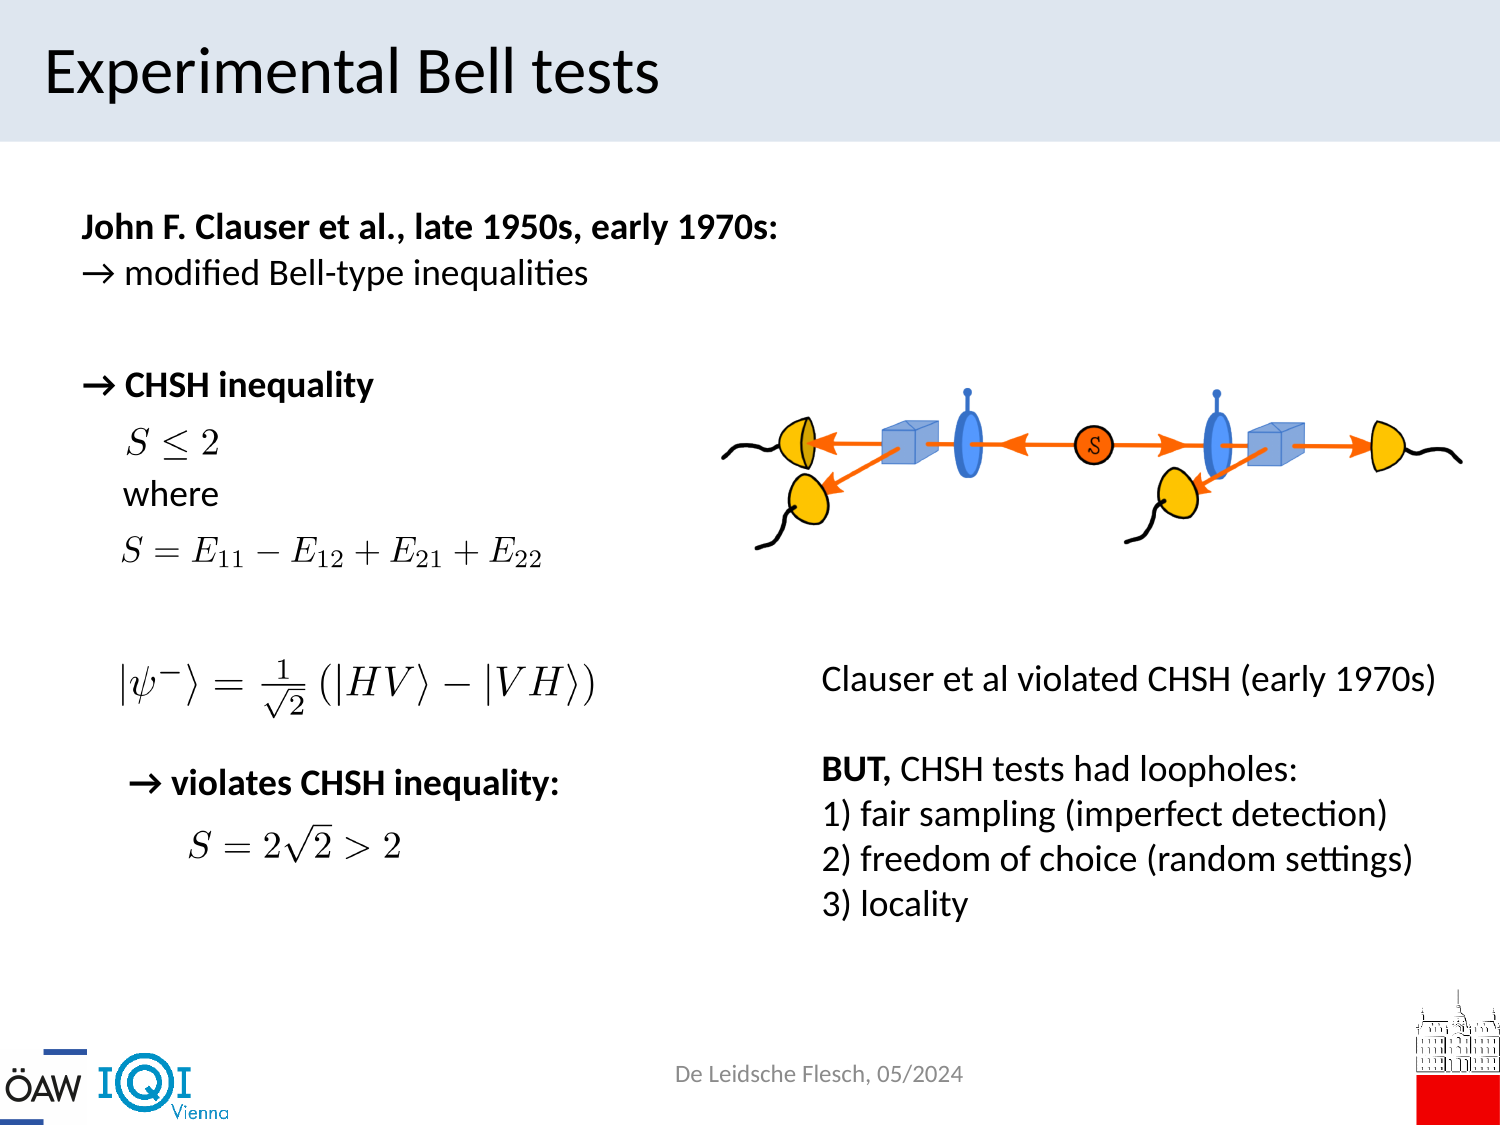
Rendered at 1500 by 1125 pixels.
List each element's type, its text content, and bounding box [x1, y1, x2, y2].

picture [174, 810, 414, 877]
picture [720, 386, 1463, 554]
picture [108, 522, 554, 581]
picture [112, 413, 232, 471]
text_box Clauser et al violated CHSH (early 1970s) BUT, CHSH tests had loopholes: 1) fair sampling (imperfect detection) 2) freedom of choice (random settings) 3) locality [806, 646, 1452, 932]
picture [1416, 988, 1500, 1125]
text_box John F. Clauser et al., late 1950s, early 1970s: → modified Bell-type inequalities [66, 195, 794, 300]
picture [106, 643, 609, 734]
title Experimental Bell tests [29, 7, 1317, 126]
picture [94, 1049, 234, 1124]
picture [0, 1049, 87, 1125]
text_box → violates CHSH inequality: [113, 750, 576, 811]
text_box → CHSH inequality [67, 352, 390, 413]
text_box where [108, 471, 264, 522]
